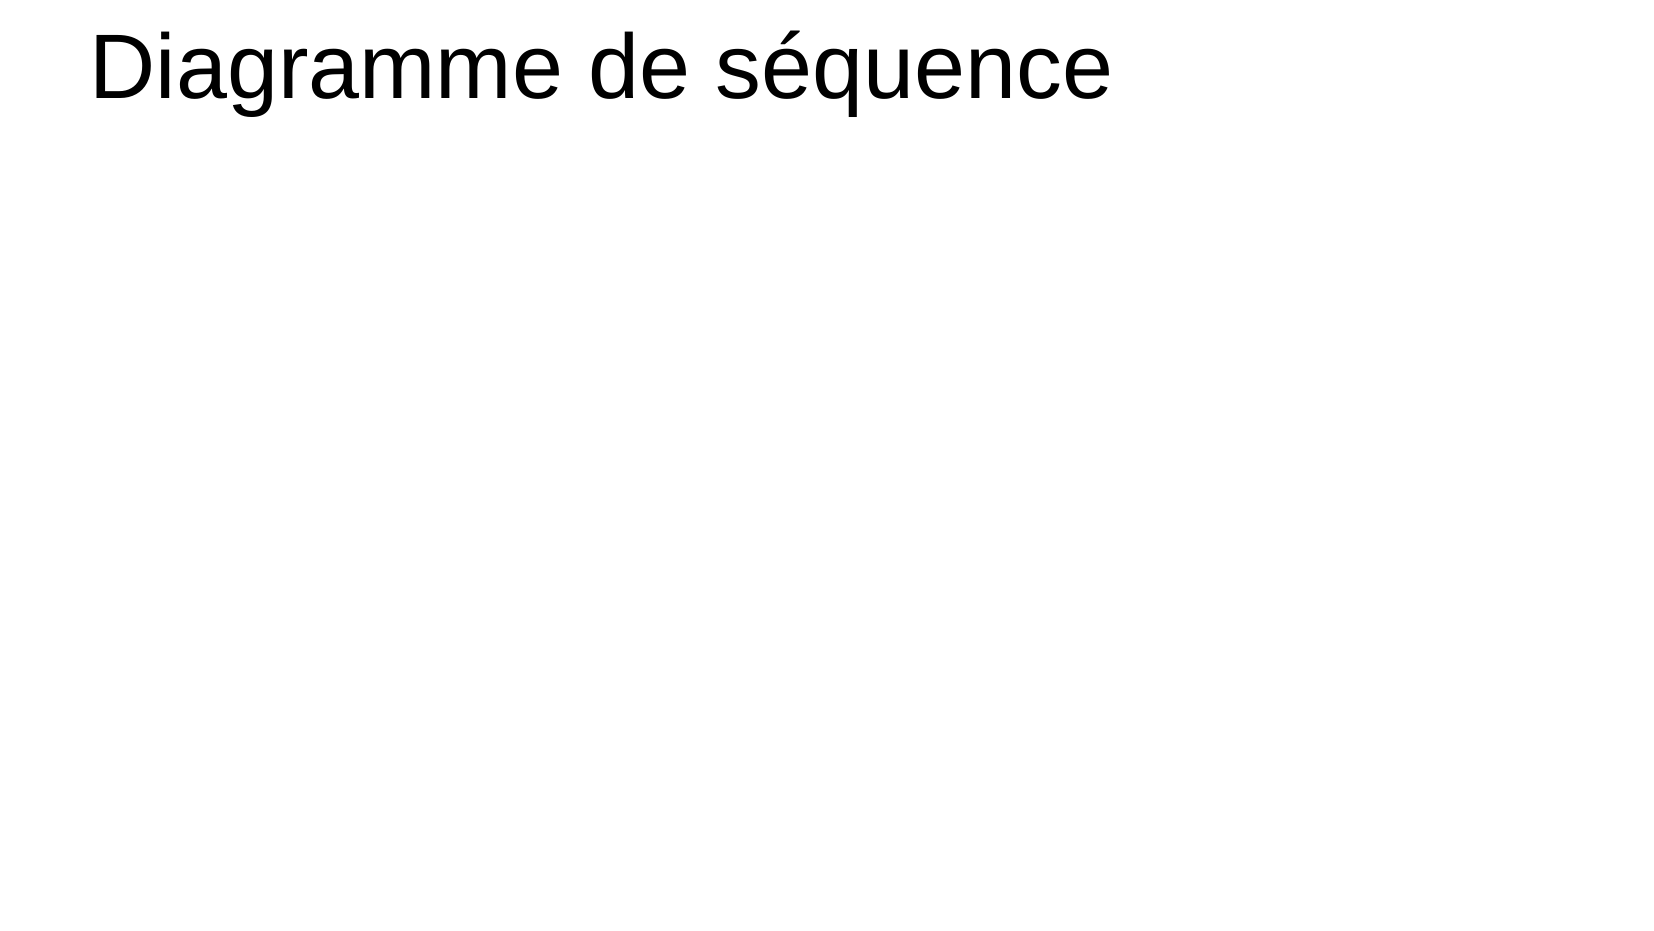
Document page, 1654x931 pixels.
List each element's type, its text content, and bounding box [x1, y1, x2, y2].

title Diagramme de séquence [35, 0, 1170, 170]
